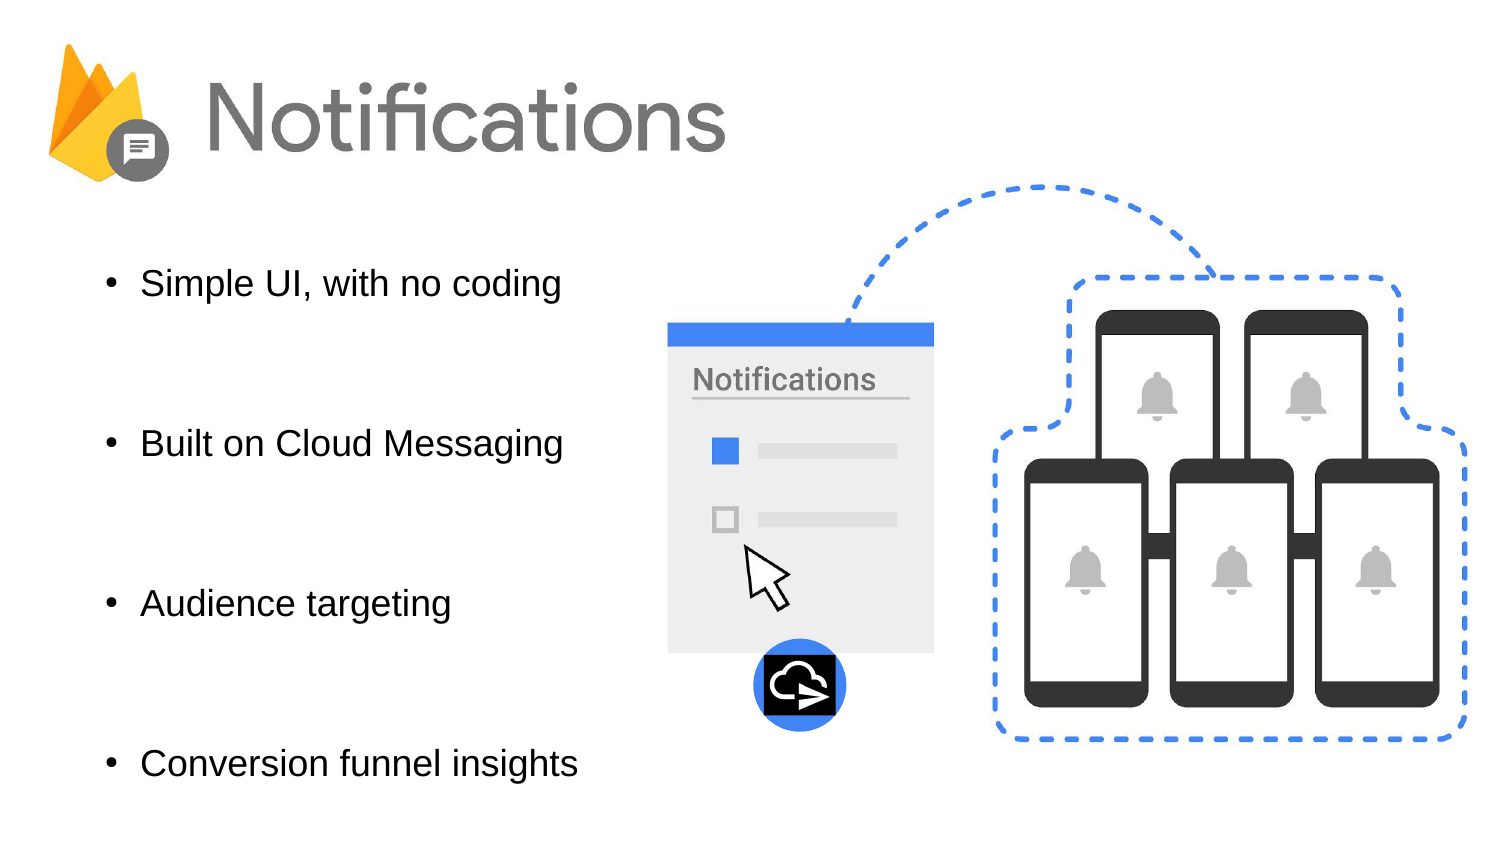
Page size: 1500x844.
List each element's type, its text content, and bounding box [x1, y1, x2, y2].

text_box [0, 0, 1500, 843]
text_box Simple UI, with no coding Built on Cloud Messaging Audience targeting Conversion funnel insights [90, 255, 646, 793]
